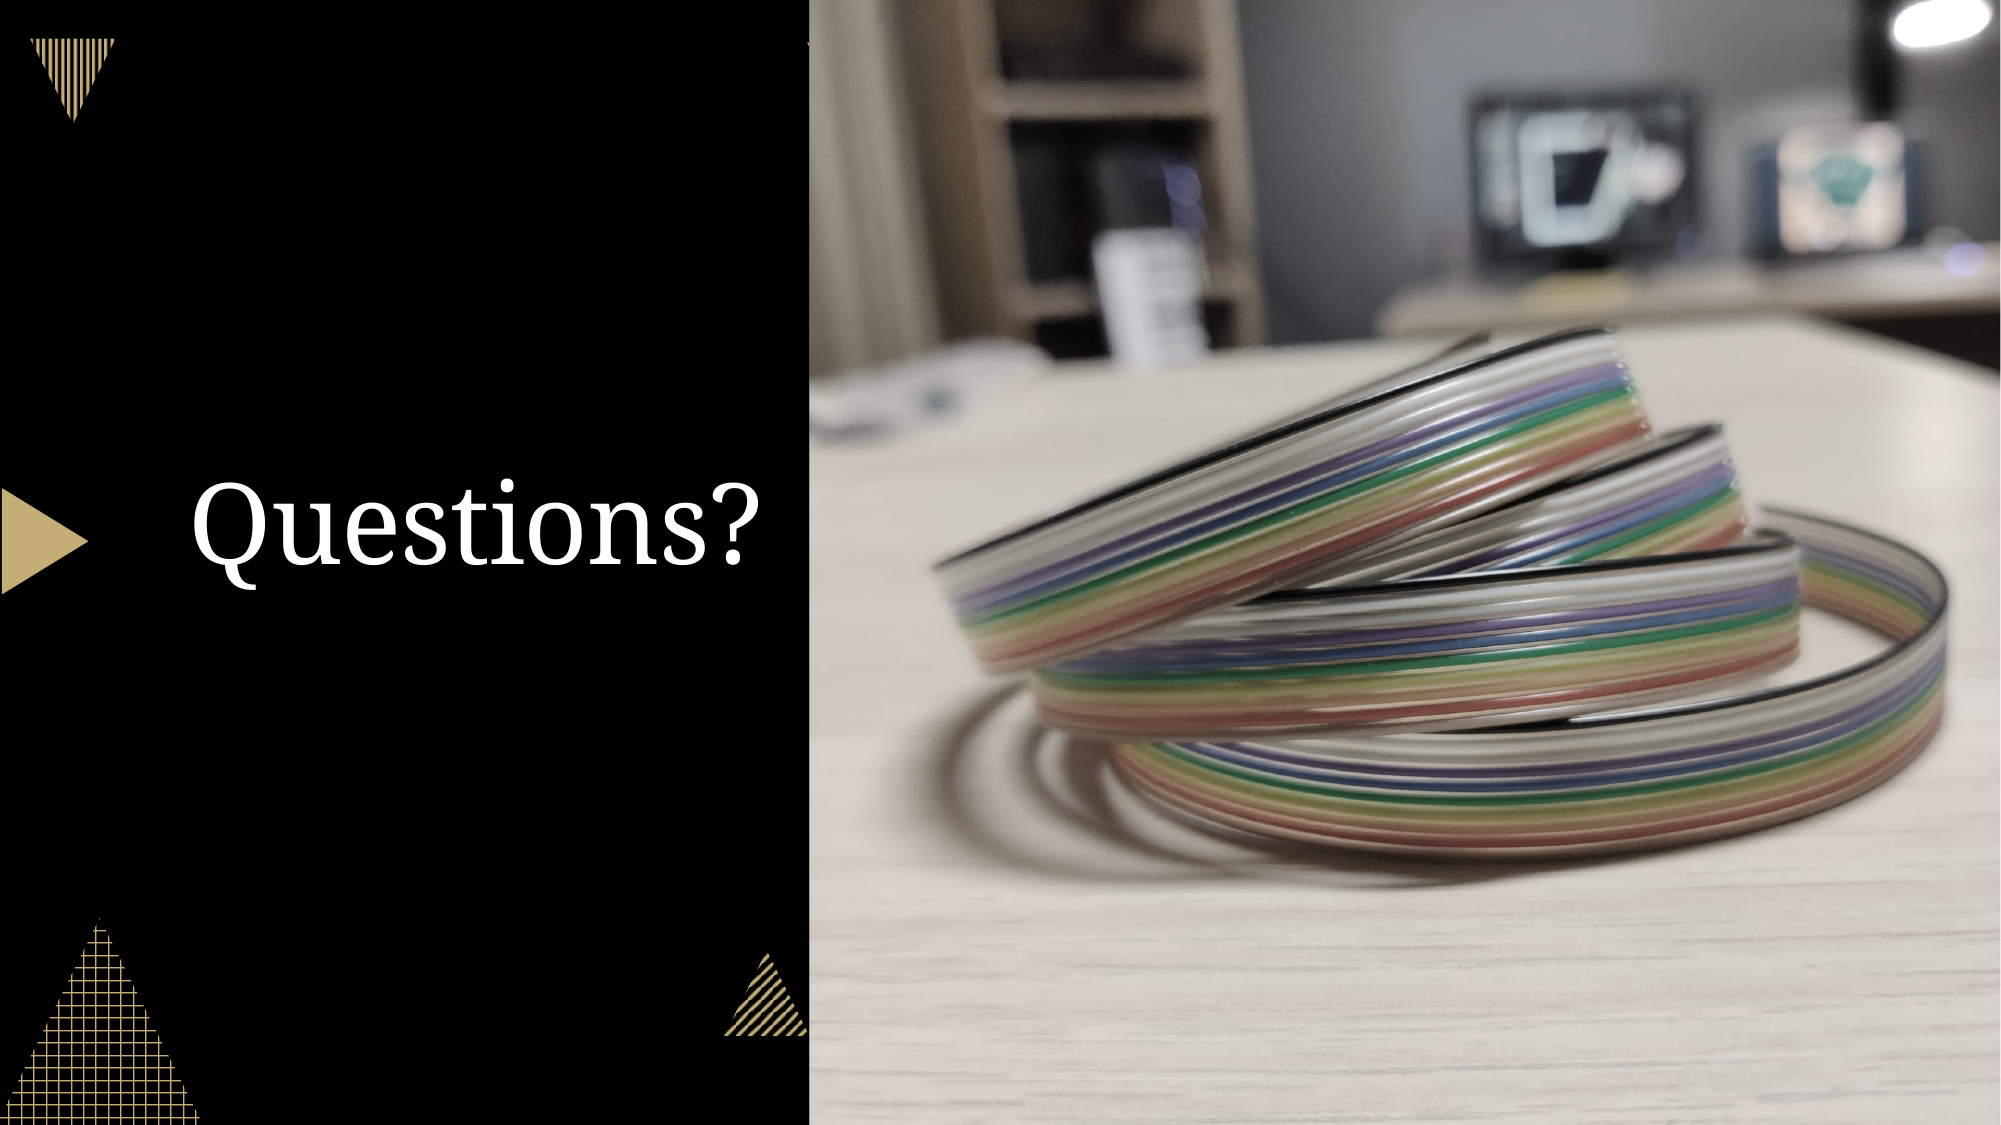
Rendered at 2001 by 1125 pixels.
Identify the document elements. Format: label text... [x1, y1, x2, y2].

title Questions? [173, 301, 809, 597]
picture [809, 0, 2000, 1125]
